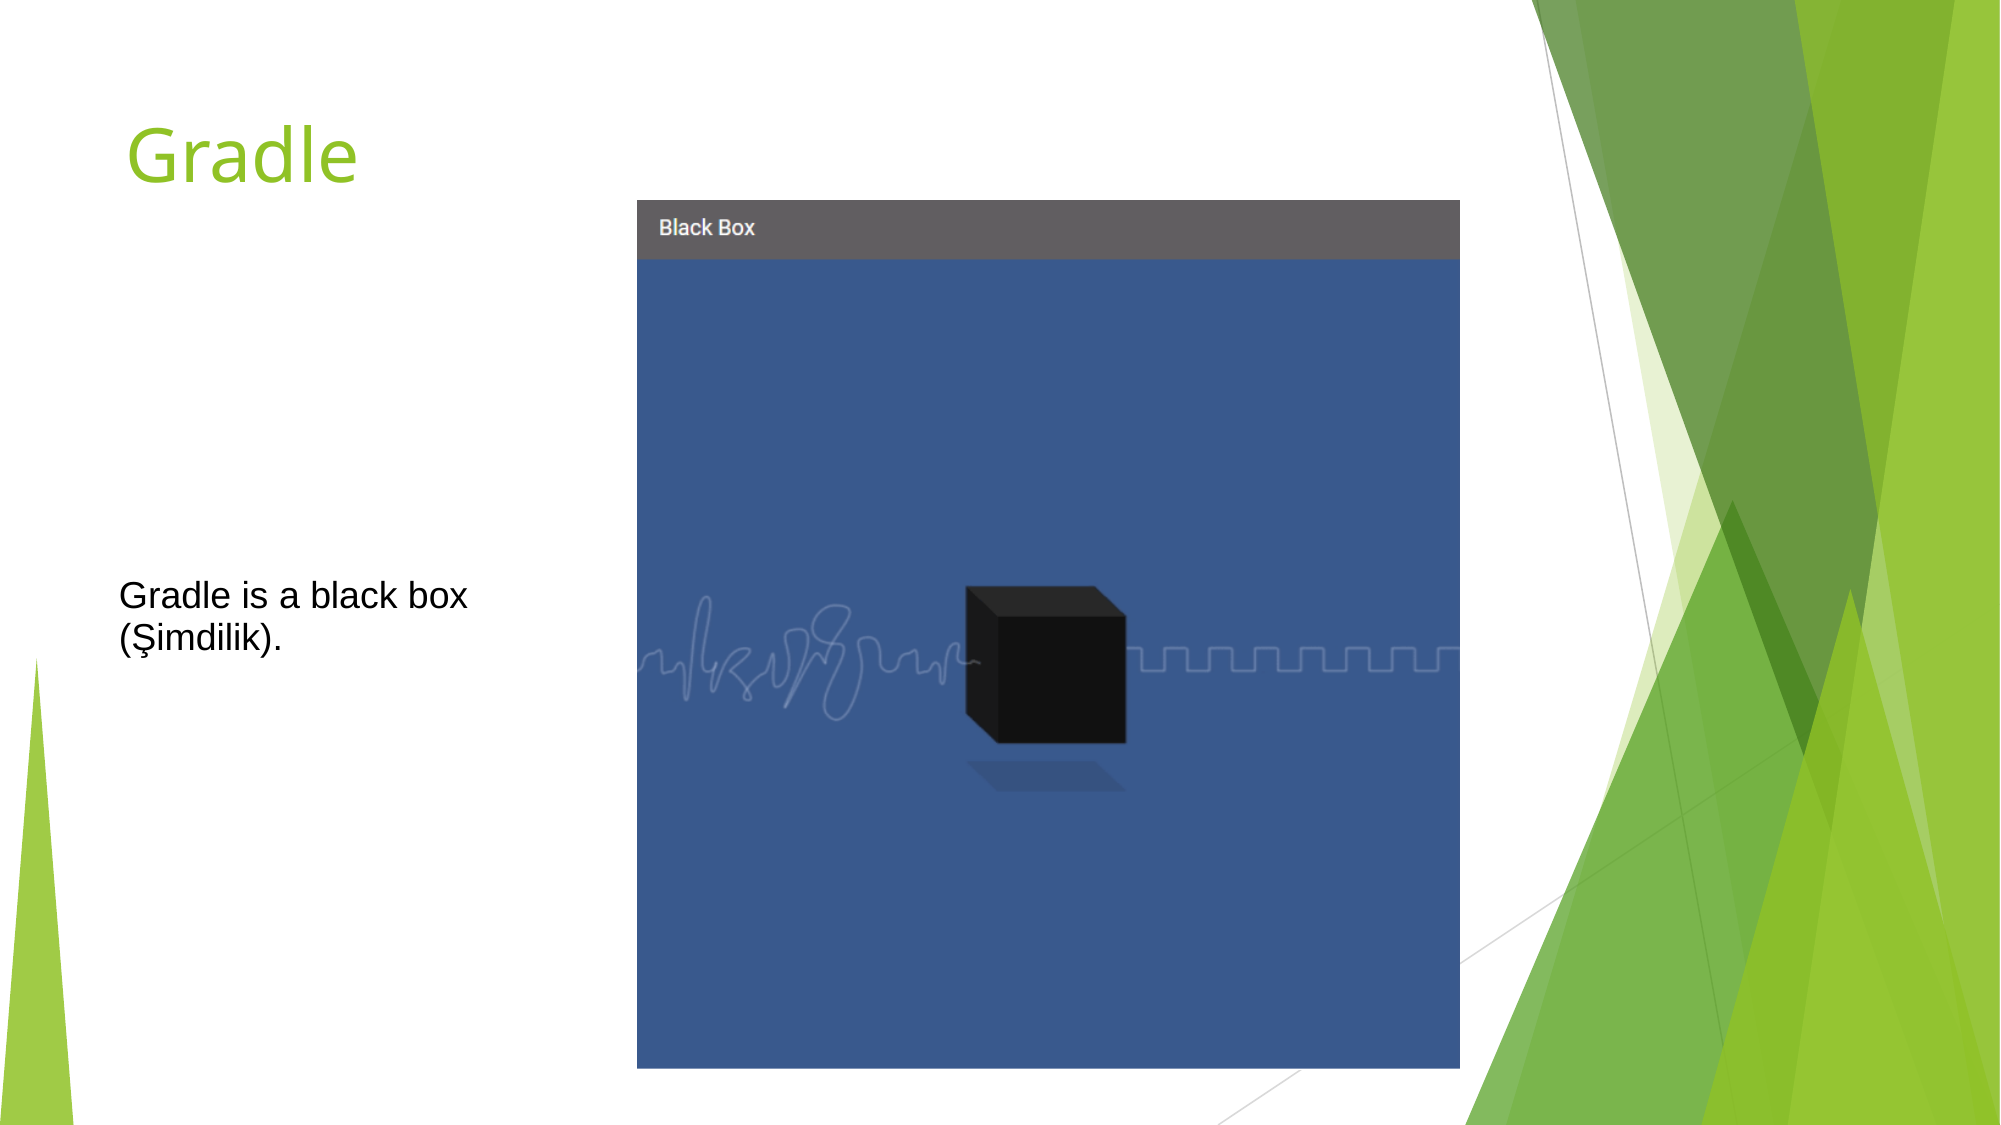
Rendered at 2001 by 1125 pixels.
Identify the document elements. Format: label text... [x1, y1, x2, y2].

picture [637, 200, 1460, 1070]
text_box Gradle is a black box (Şimdilik). [104, 566, 544, 666]
title Gradle [111, 99, 1522, 317]
